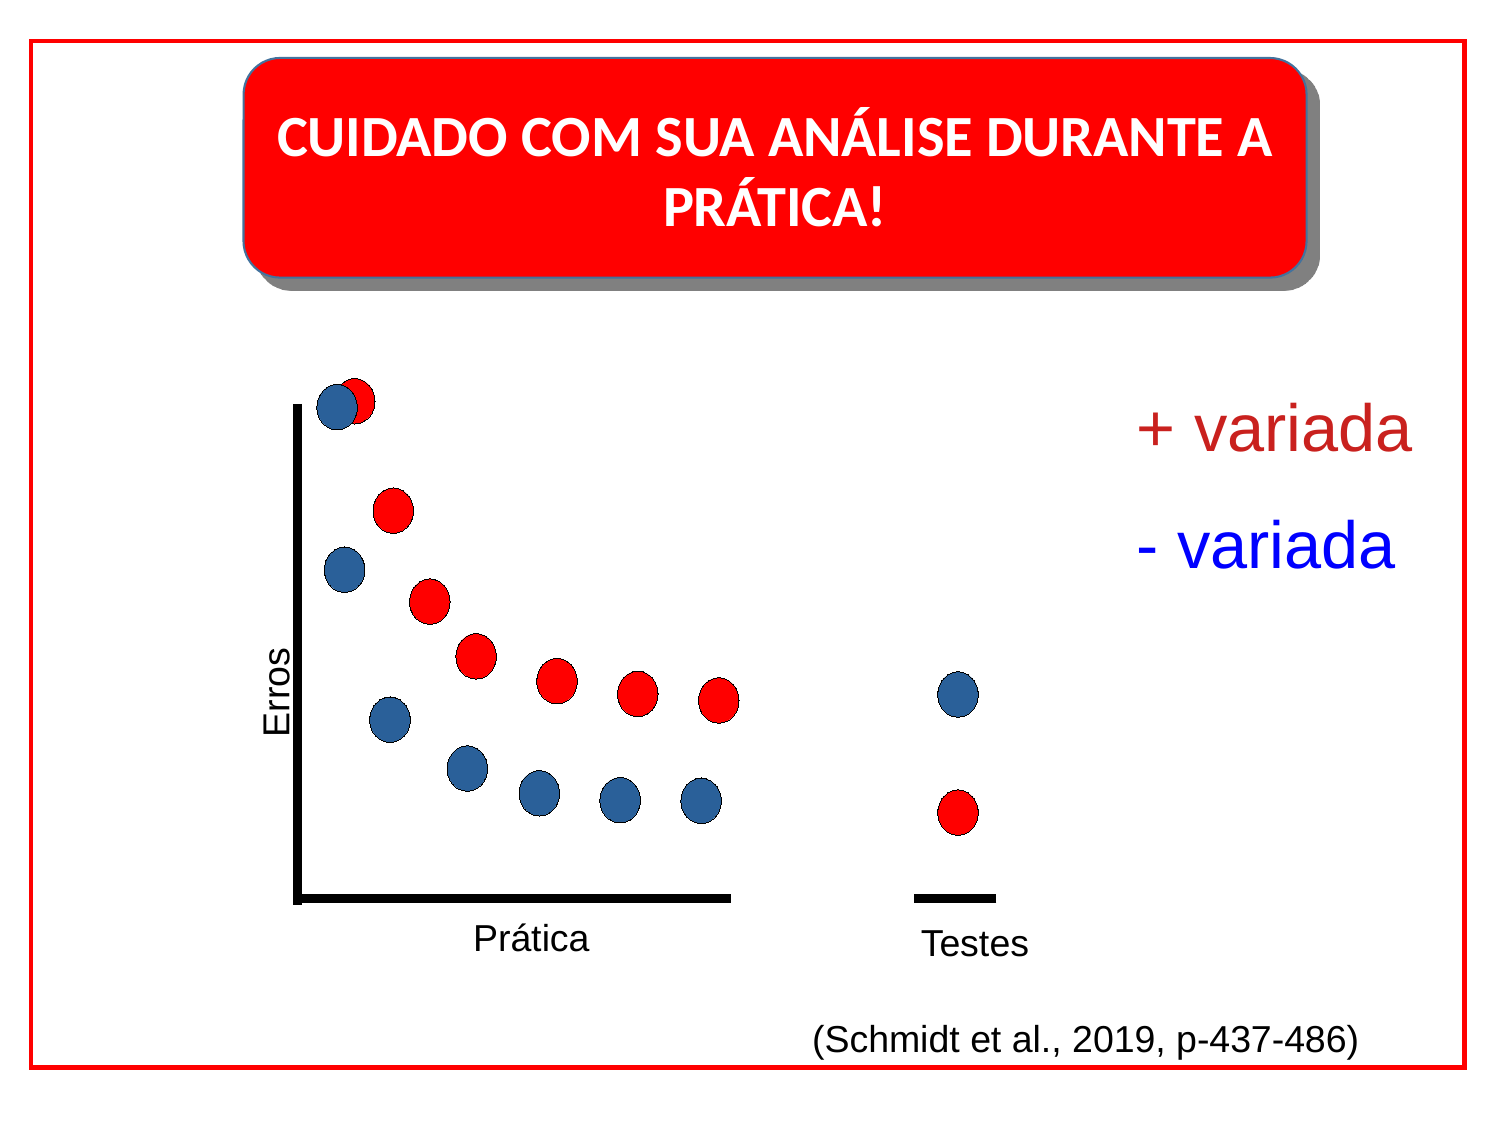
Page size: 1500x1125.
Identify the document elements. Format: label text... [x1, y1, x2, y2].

text_box CUIDADO COM SUA ANÁLISE DURANTE A PRÁTICA! [243, 57, 1307, 278]
text_box [455, 633, 497, 680]
text_box [369, 696, 411, 743]
text_box Testes [906, 915, 1063, 1010]
text_box [698, 677, 740, 724]
text_box [447, 745, 488, 792]
text_box [937, 671, 979, 718]
text_box Prática [458, 910, 704, 999]
text_box [316, 378, 376, 430]
text_box [409, 578, 451, 625]
text_box [373, 487, 414, 534]
text_box + variada - variada [1121, 383, 1428, 591]
text_box [680, 777, 722, 824]
text_box Erros [247, 568, 326, 753]
text_box [937, 789, 979, 836]
text_box [536, 658, 578, 704]
text_box [617, 671, 659, 717]
text_box [324, 546, 365, 593]
text_box [519, 770, 560, 817]
text_box [599, 777, 641, 823]
text_box (Schmidt et al., 2019, p-437-486) [797, 1010, 1375, 1068]
